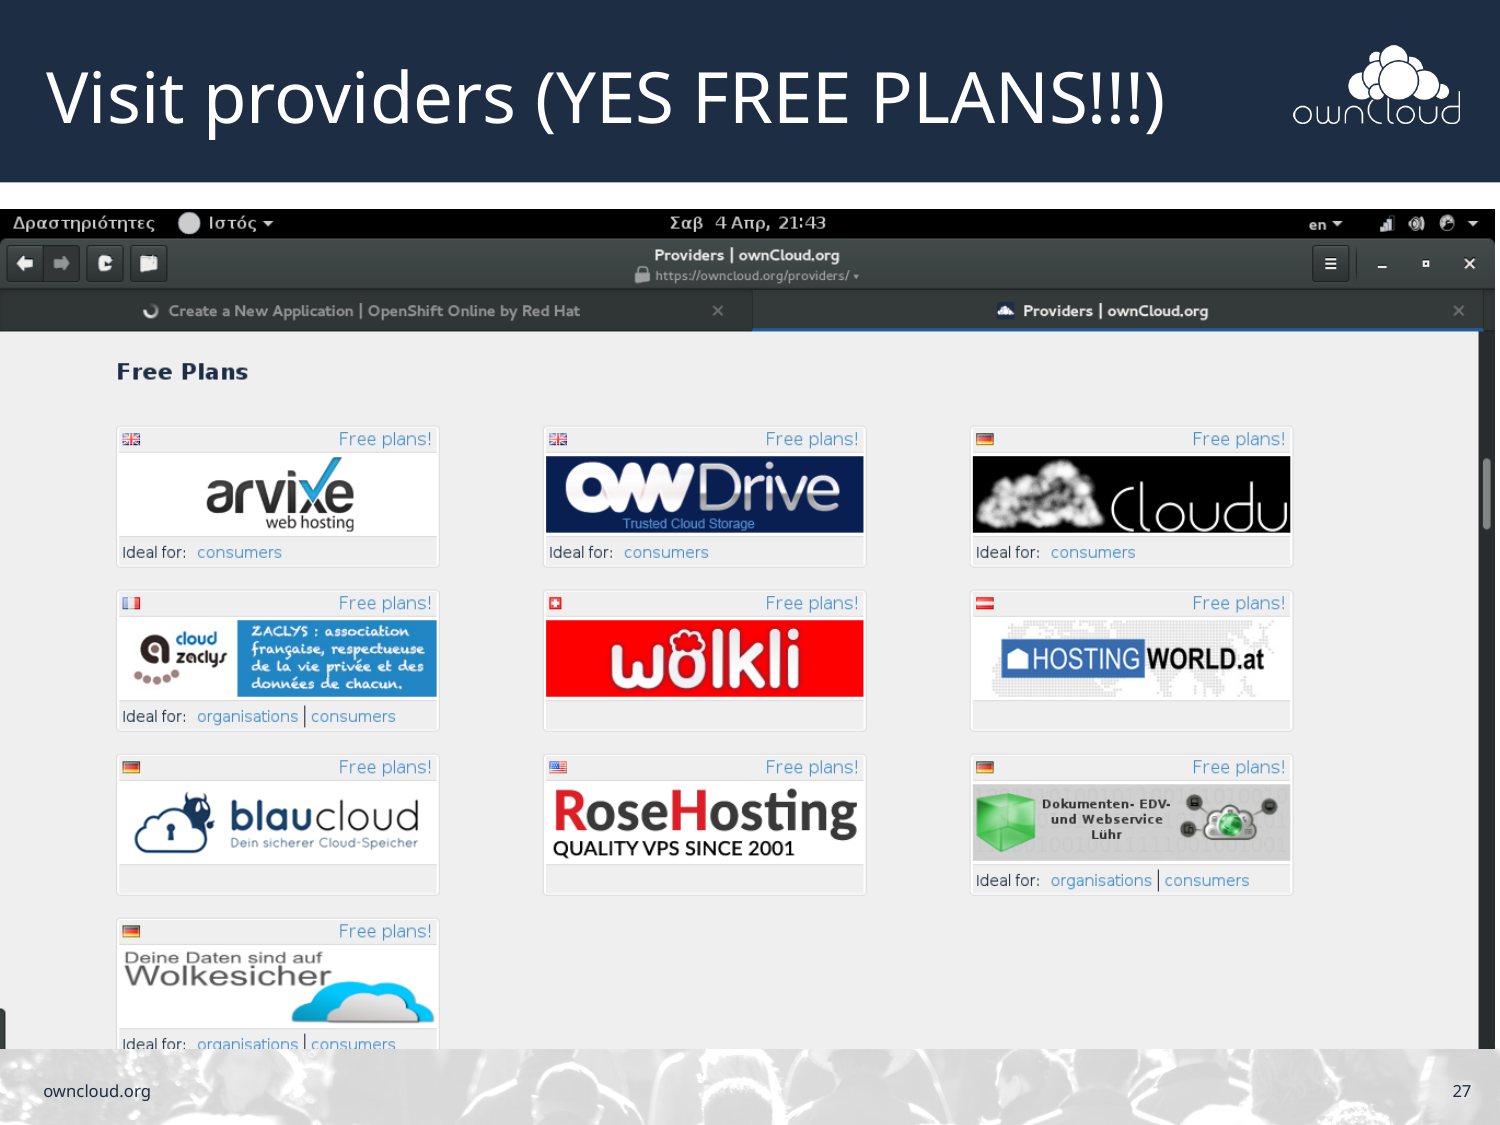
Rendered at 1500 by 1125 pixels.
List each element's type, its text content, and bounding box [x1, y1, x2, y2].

picture [1293, 45, 1460, 124]
picture [0, 209, 1500, 1125]
title Visit providers (YES FREE PLANS!!!) [46, 5, 1258, 187]
